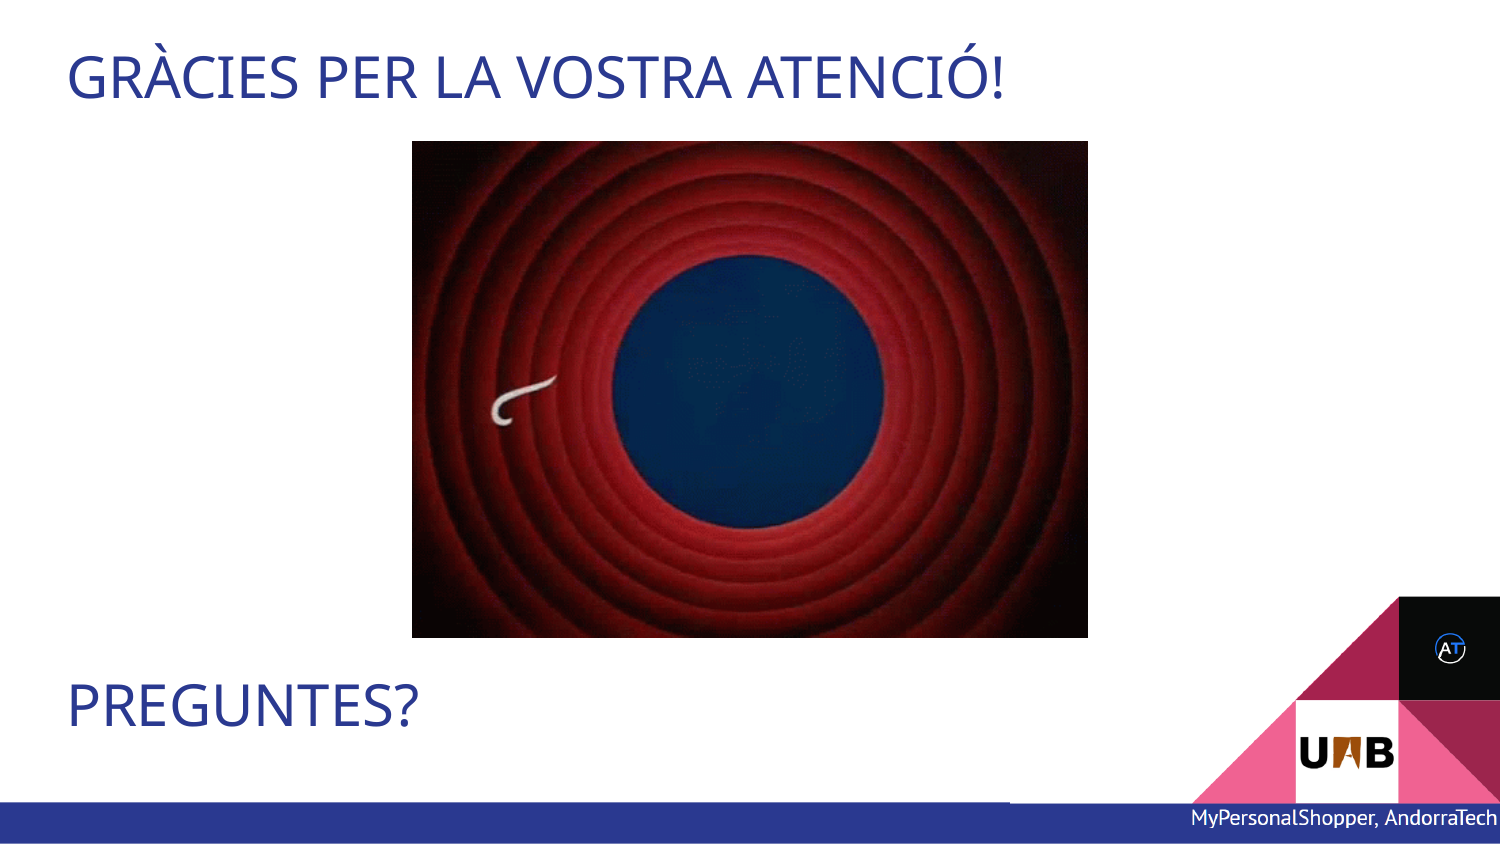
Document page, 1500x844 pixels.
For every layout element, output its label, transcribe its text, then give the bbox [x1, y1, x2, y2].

title GRÀCIES PER LA VOSTRA ATENCIÓ! [51, 25, 1449, 126]
picture [412, 141, 1500, 828]
title PREGUNTES? [51, 653, 750, 754]
